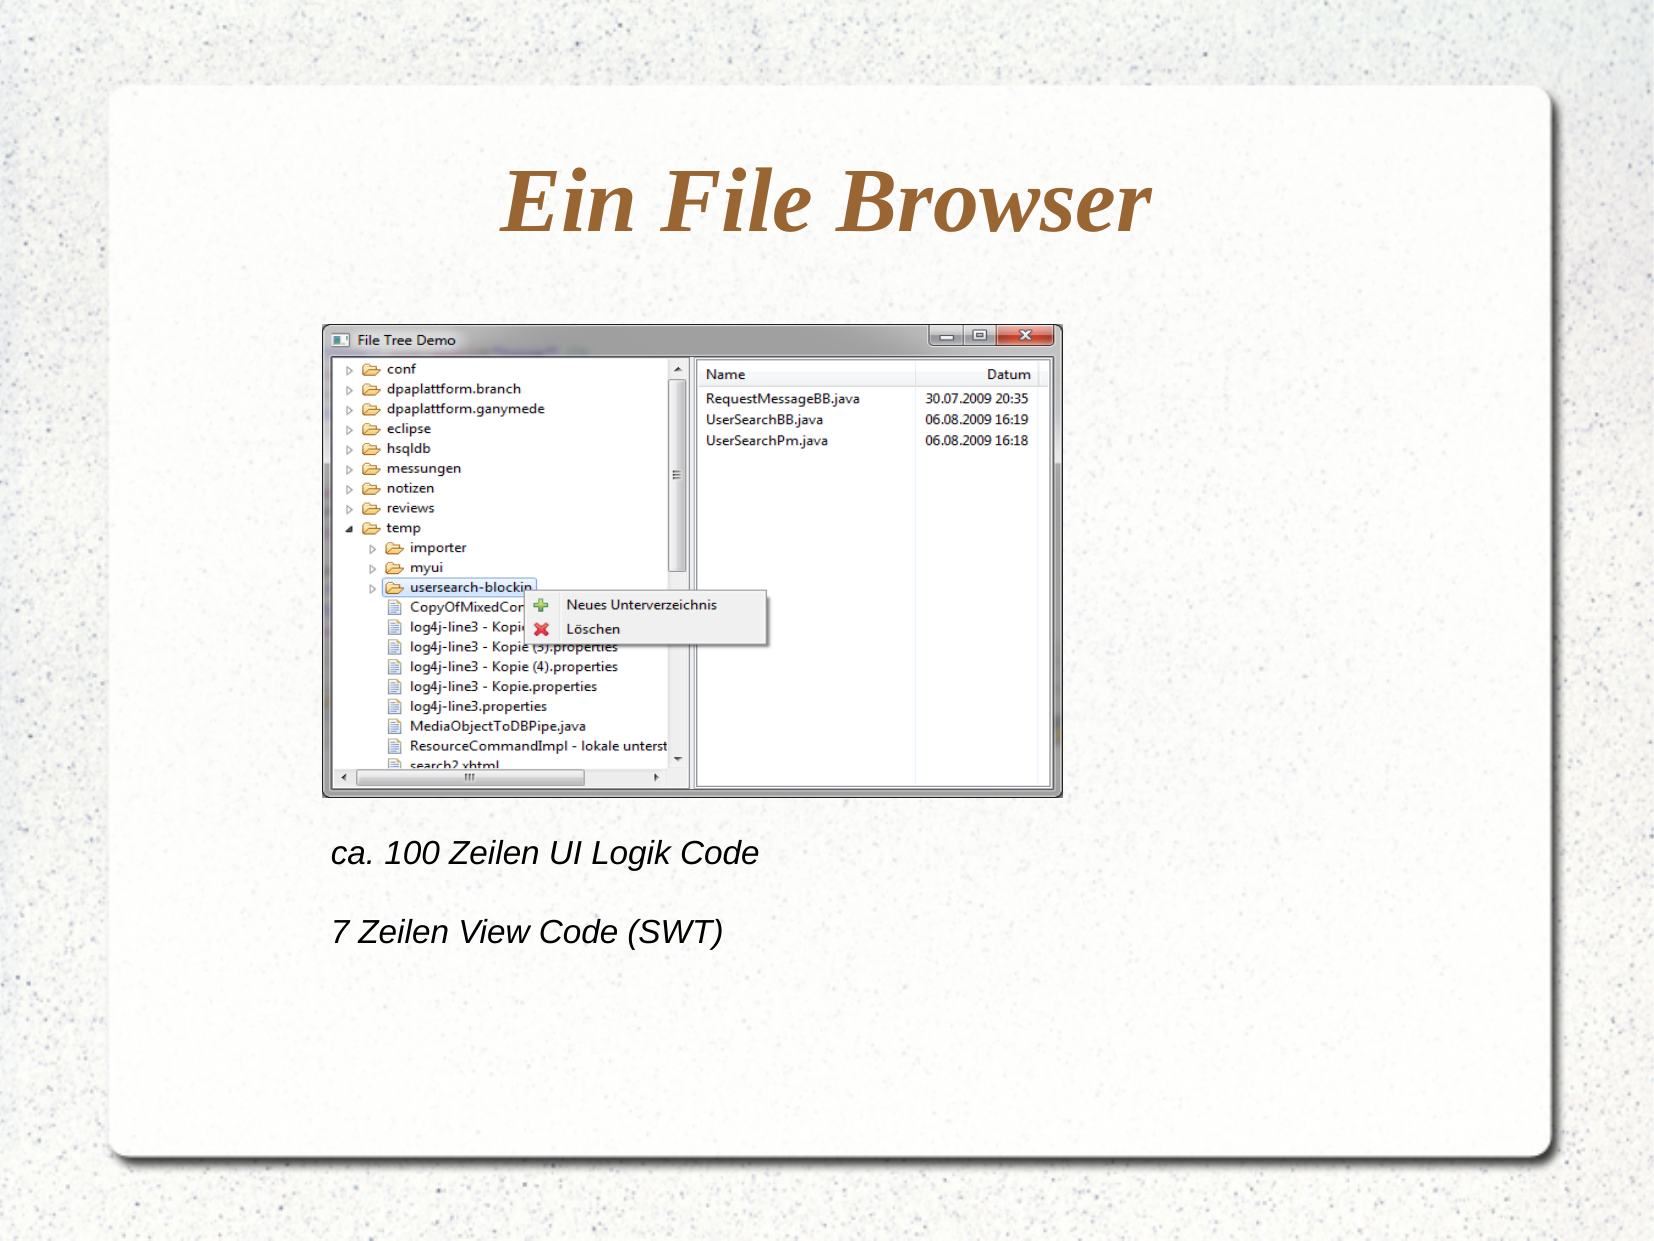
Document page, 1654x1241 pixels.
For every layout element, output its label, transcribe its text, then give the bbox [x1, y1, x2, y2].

title Ein File Browser [118, 104, 1536, 297]
picture [0, 0, 1654, 1241]
text_box ca. 100 Zeilen UI Logik Code 7 Zeilen View Code (SWT) [316, 826, 776, 958]
